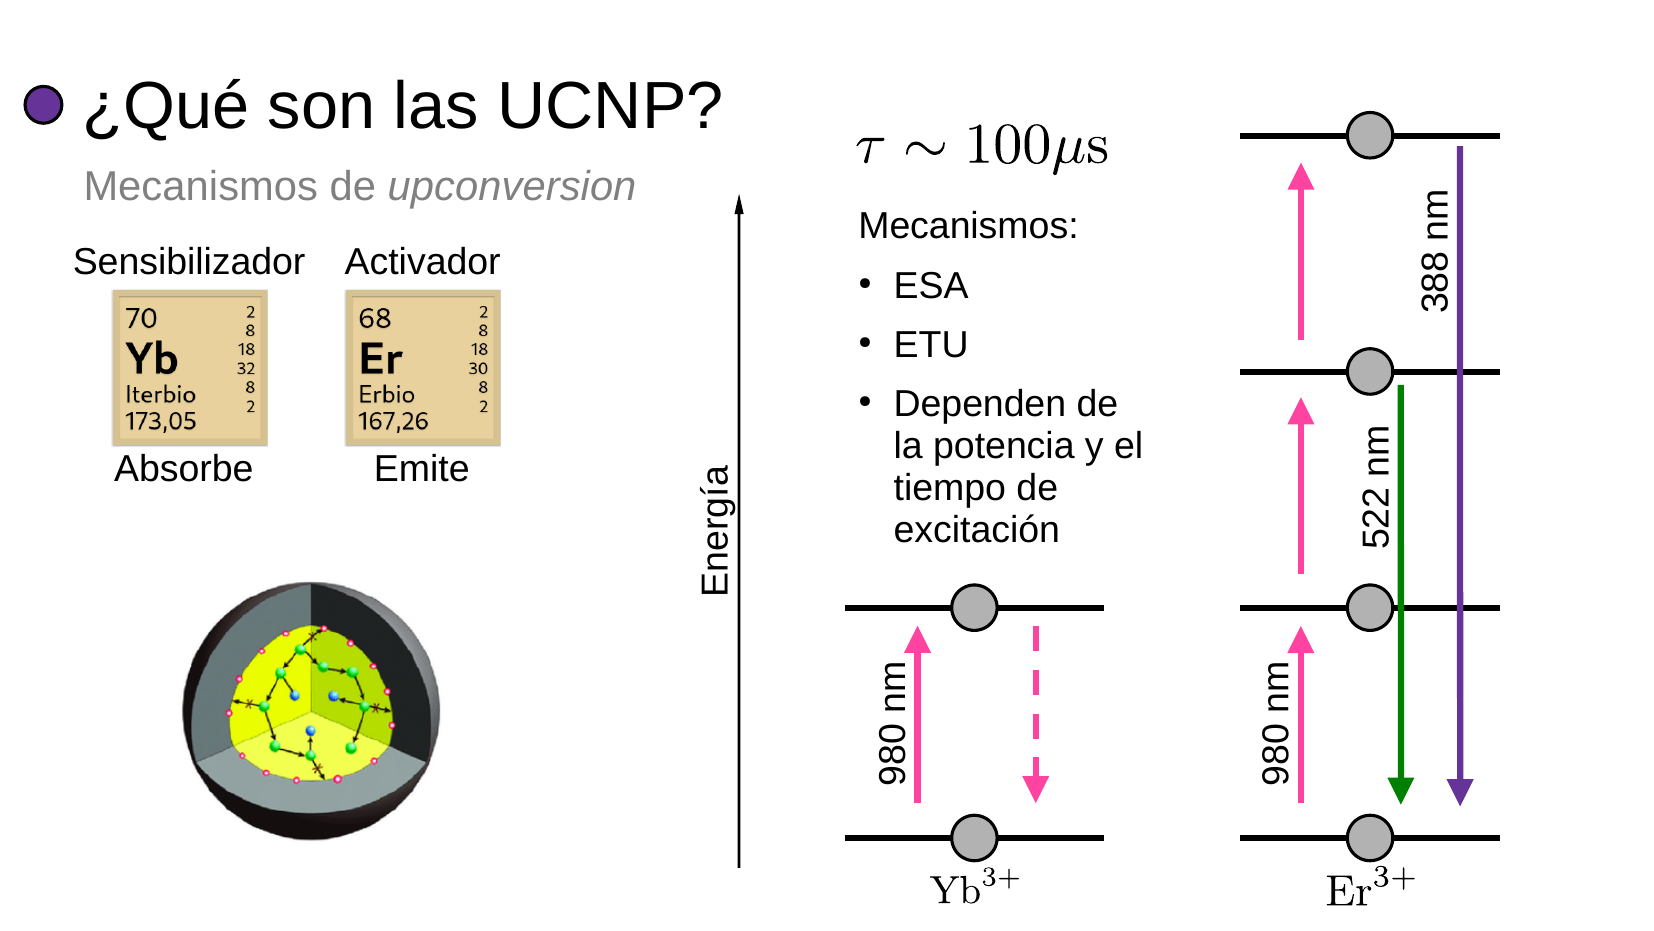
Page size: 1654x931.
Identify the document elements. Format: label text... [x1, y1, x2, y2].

text_box [737, 264, 741, 450]
title Mecanismos de upconversion [83, 108, 783, 264]
text_box [737, 612, 741, 868]
text_box [1347, 815, 1393, 861]
picture [1325, 865, 1415, 906]
picture [344, 290, 501, 439]
text_box Emite [359, 439, 623, 497]
text_box [1347, 584, 1393, 631]
text_box [1347, 112, 1393, 158]
text_box 388 nm [1406, 174, 1464, 329]
picture [929, 867, 1020, 904]
text_box ETU [843, 315, 1107, 373]
text_box Dependen de la potencia y el tiempo de excitación [843, 374, 1179, 558]
text_box Activador [329, 264, 516, 290]
text_box Mecanismos: [843, 197, 1107, 255]
text_box Absorbe [99, 439, 359, 497]
text_box Energía [686, 450, 744, 612]
text_box [25, 86, 62, 124]
text_box Sensibilizador [58, 233, 322, 290]
text_box 522 nm [1347, 410, 1405, 565]
text_box 980 nm [1246, 646, 1304, 802]
text_box [1347, 348, 1393, 395]
title ¿Qué son las UCNP? [82, 27, 1572, 183]
picture [852, 122, 1110, 178]
text_box ESA [843, 256, 1107, 314]
text_box 980 nm [863, 646, 921, 801]
picture [157, 561, 453, 864]
text_box [951, 815, 998, 861]
picture [111, 290, 268, 439]
text_box [951, 584, 998, 631]
